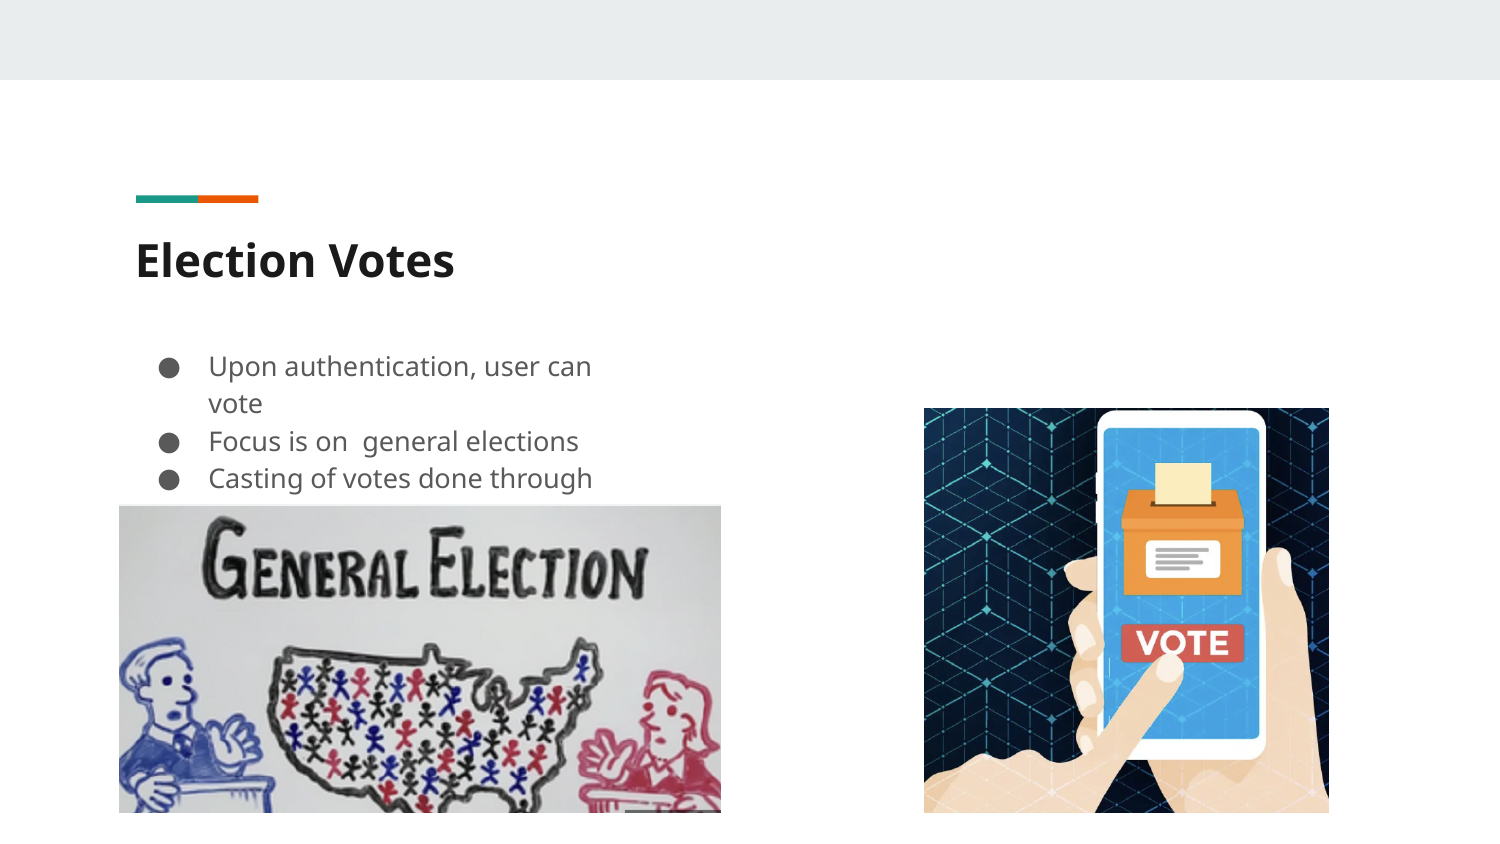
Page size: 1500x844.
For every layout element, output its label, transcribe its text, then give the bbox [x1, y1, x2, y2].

title Election Votes [119, 216, 662, 313]
list Upon authentication, user can vote Focus is on general elections Casting of votes done through phones [118, 329, 660, 505]
picture [924, 408, 1329, 813]
picture [119, 504, 721, 813]
